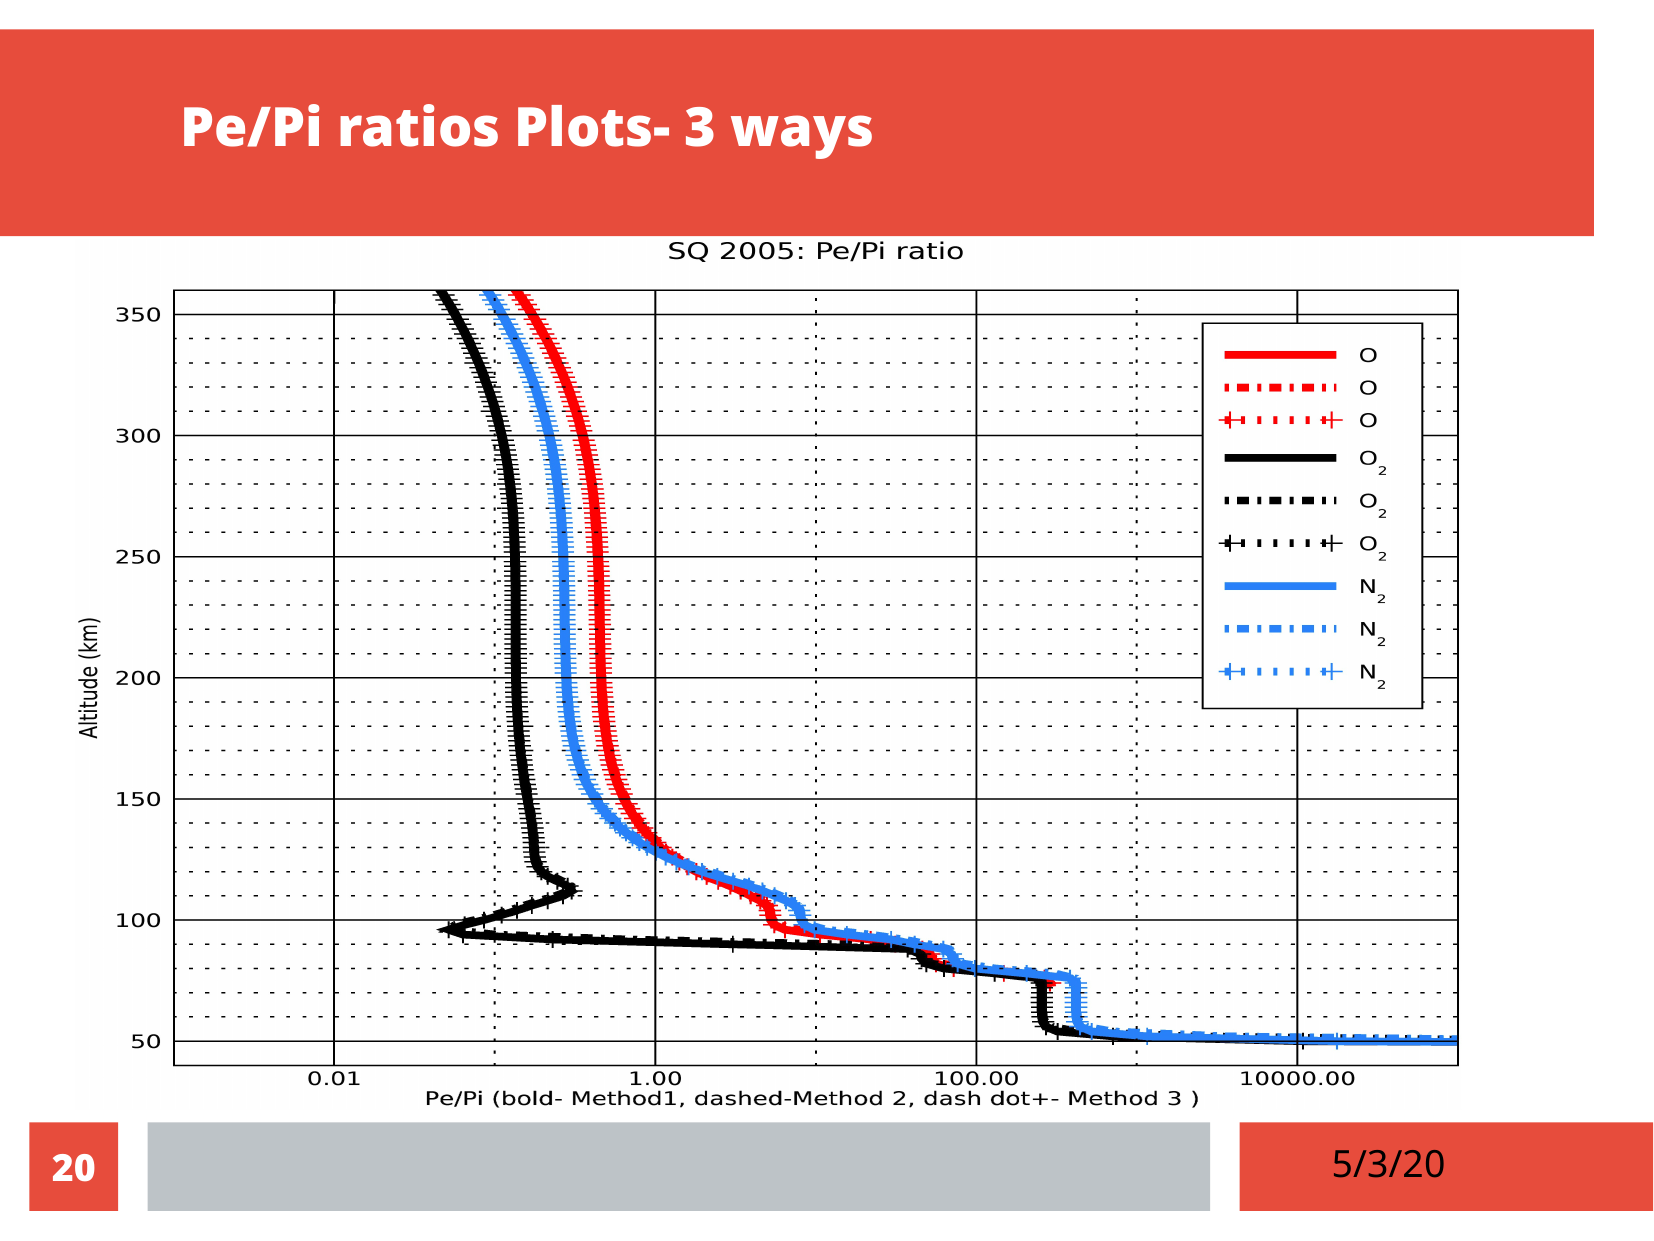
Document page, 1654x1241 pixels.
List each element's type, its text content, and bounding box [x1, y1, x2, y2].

picture [75, 239, 1462, 1111]
title Pe/Pi ratios Plots- 3 ways [30, 15, 1565, 163]
text_box 5/3/20 [1316, 1130, 1500, 1201]
